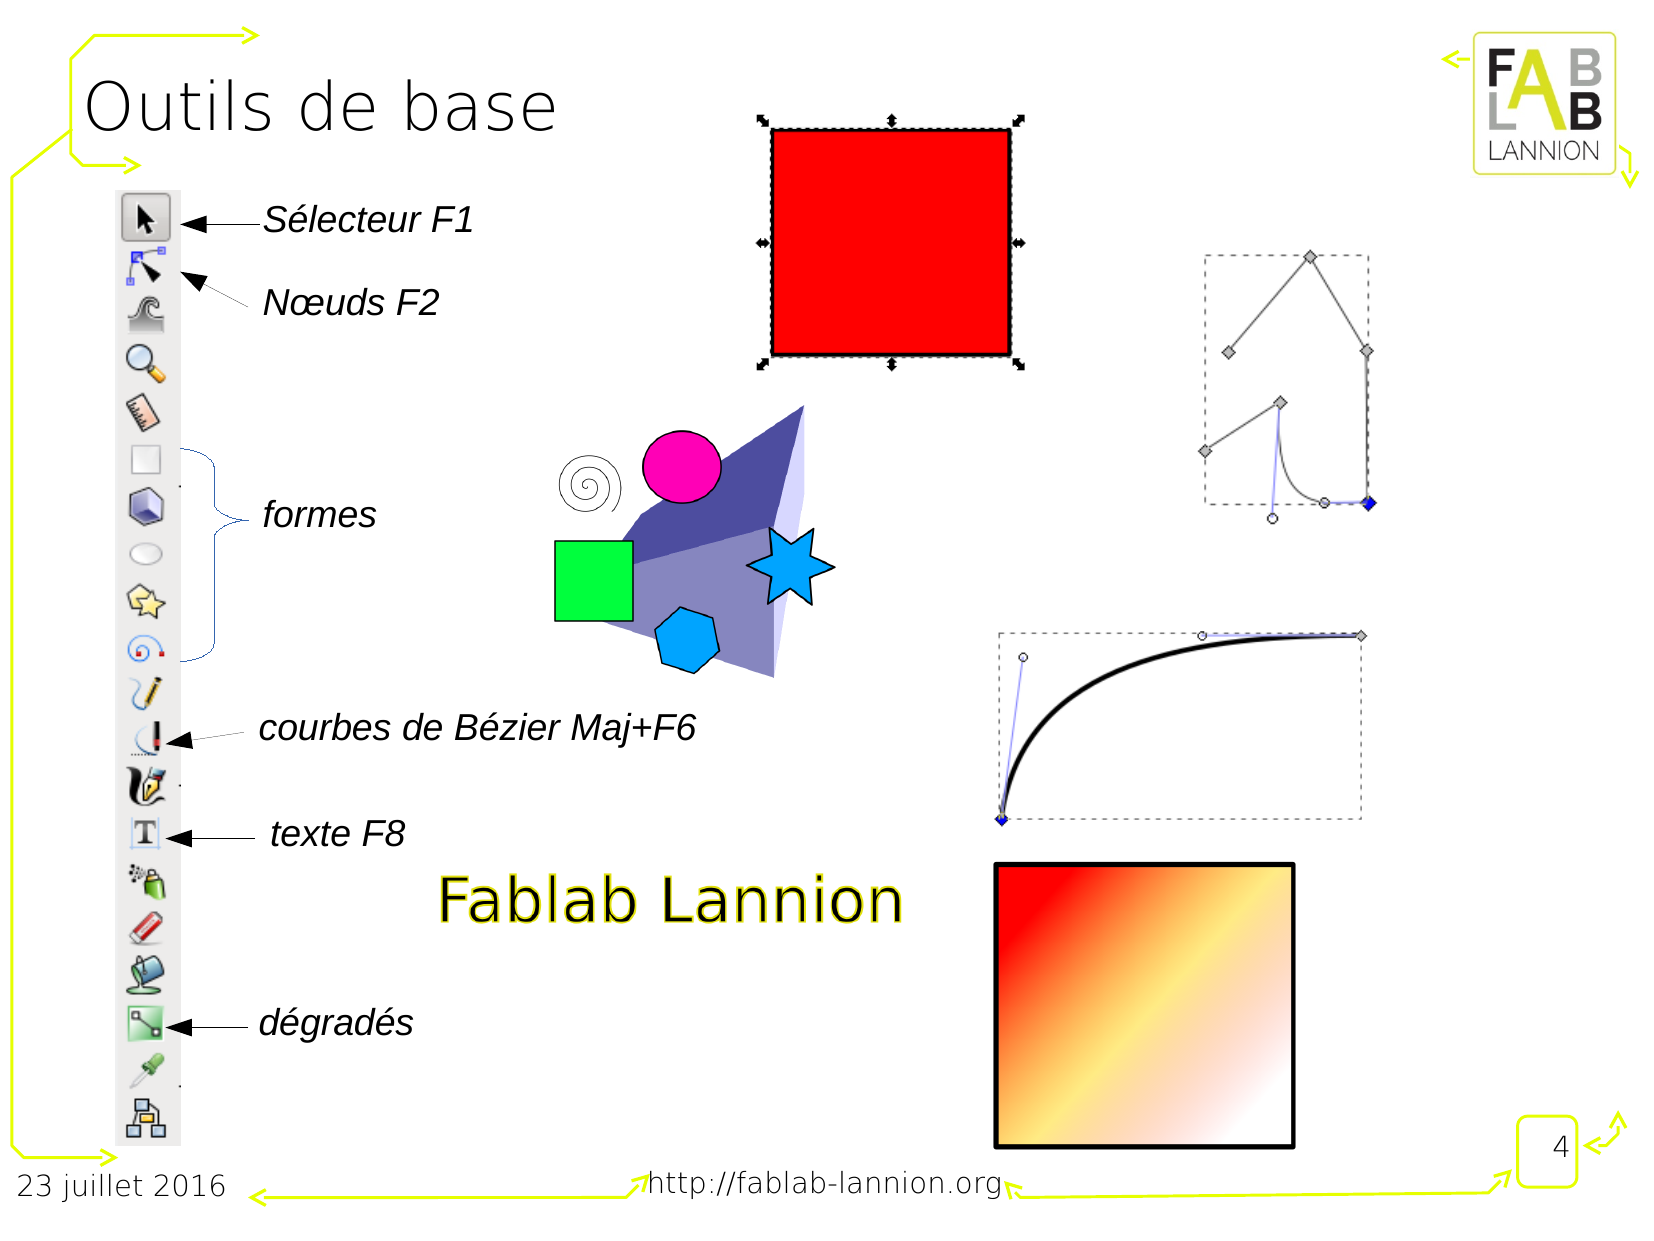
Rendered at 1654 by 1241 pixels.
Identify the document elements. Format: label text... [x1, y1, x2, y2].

picture [531, 401, 869, 686]
text_box Nœuds F2 [248, 273, 455, 331]
text_box Sélecteur F1 [248, 191, 490, 249]
text_box texte F8 [255, 805, 461, 905]
text_box dégradés [243, 994, 430, 1052]
text_box formes [248, 486, 392, 544]
picture [968, 602, 1394, 1166]
text_box courbes de Bézier Maj+F6 [243, 699, 711, 756]
picture [115, 190, 181, 1146]
picture [434, 850, 922, 957]
picture [1156, 236, 1418, 540]
picture [736, 94, 1052, 390]
title Outils de base [82, 49, 1441, 166]
picture [1470, 29, 1619, 178]
